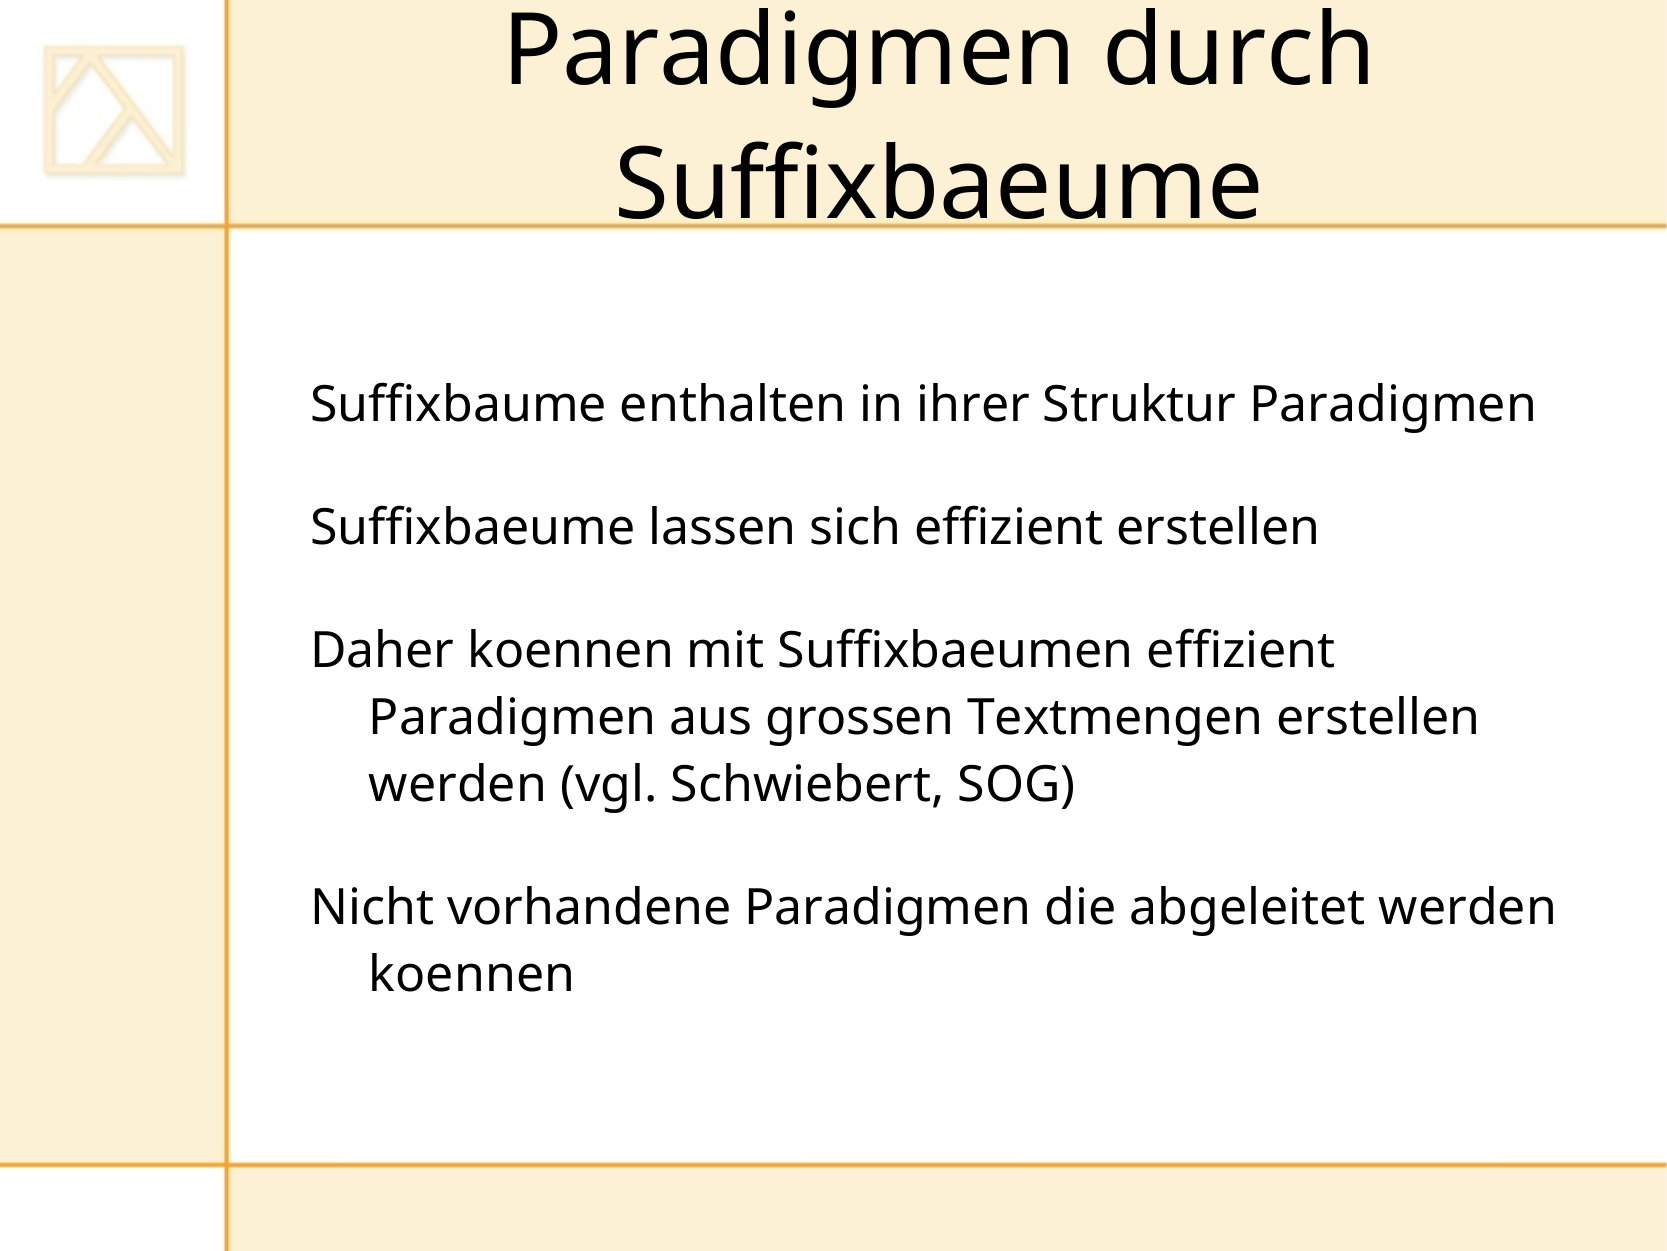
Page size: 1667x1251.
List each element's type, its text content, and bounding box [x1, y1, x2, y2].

list Suffixbaume enthalten in ihrer Struktur Paradigmen Suffixbaeume lassen sich effizient erstellen Daher koennen mit Suffixbaeumen effizient Paradigmen aus grossen Textmengen erstellen werden (vgl. Schwiebert, SOG) Nicht vorhandene Paradigmen die abgeleitet werden koennen [268, 185, 1611, 1188]
picture [0, 0, 1667, 1251]
title Paradigmen durch Suffixbaeume [268, 0, 1611, 185]
